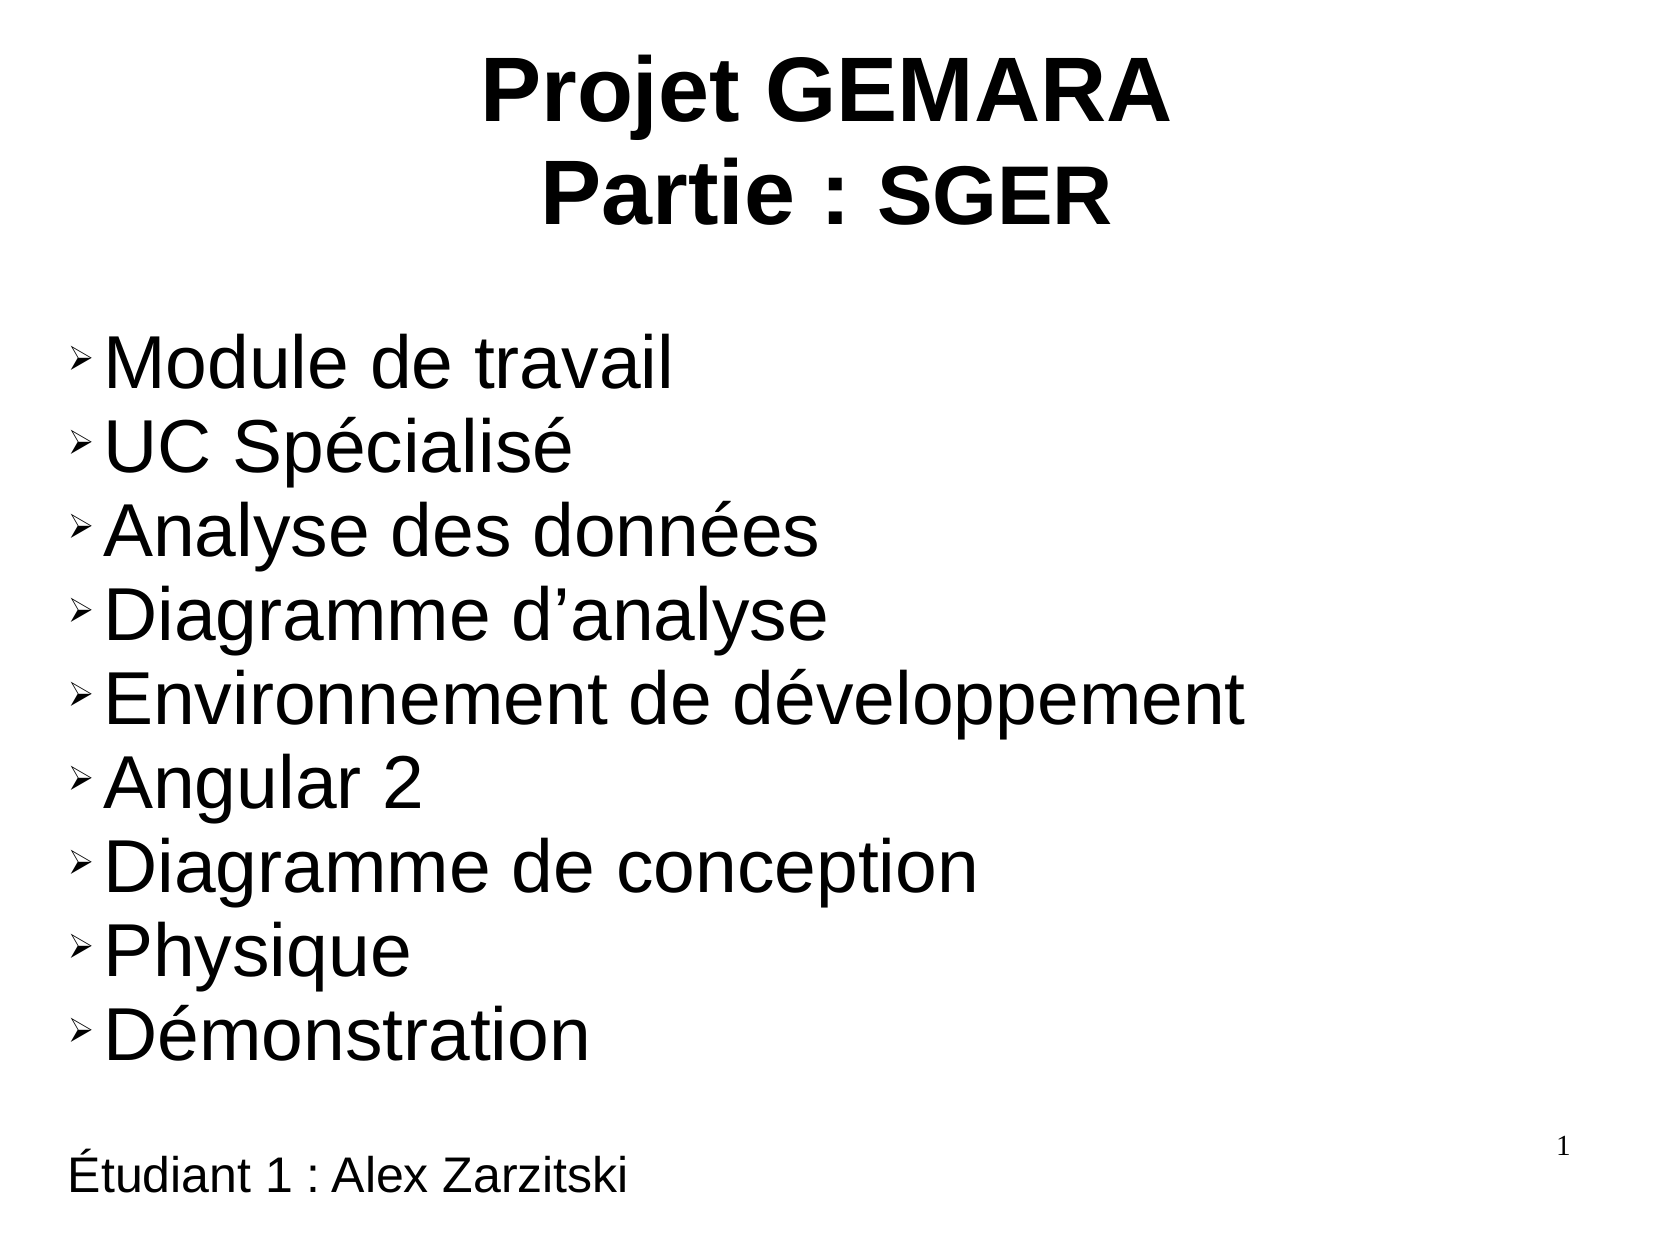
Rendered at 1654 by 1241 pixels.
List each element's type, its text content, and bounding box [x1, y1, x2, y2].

text_box Étudiant 1 : Alex Zarzitski [53, 1139, 650, 1211]
text_box Module de travail UC Spécialisé Analyse des données Diagramme d’analyse Environnement de développement Angular 2 Diagramme de conception Physique Démonstration [53, 313, 1595, 1087]
title Projet GEMARA Partie : SGER [82, 37, 1571, 245]
